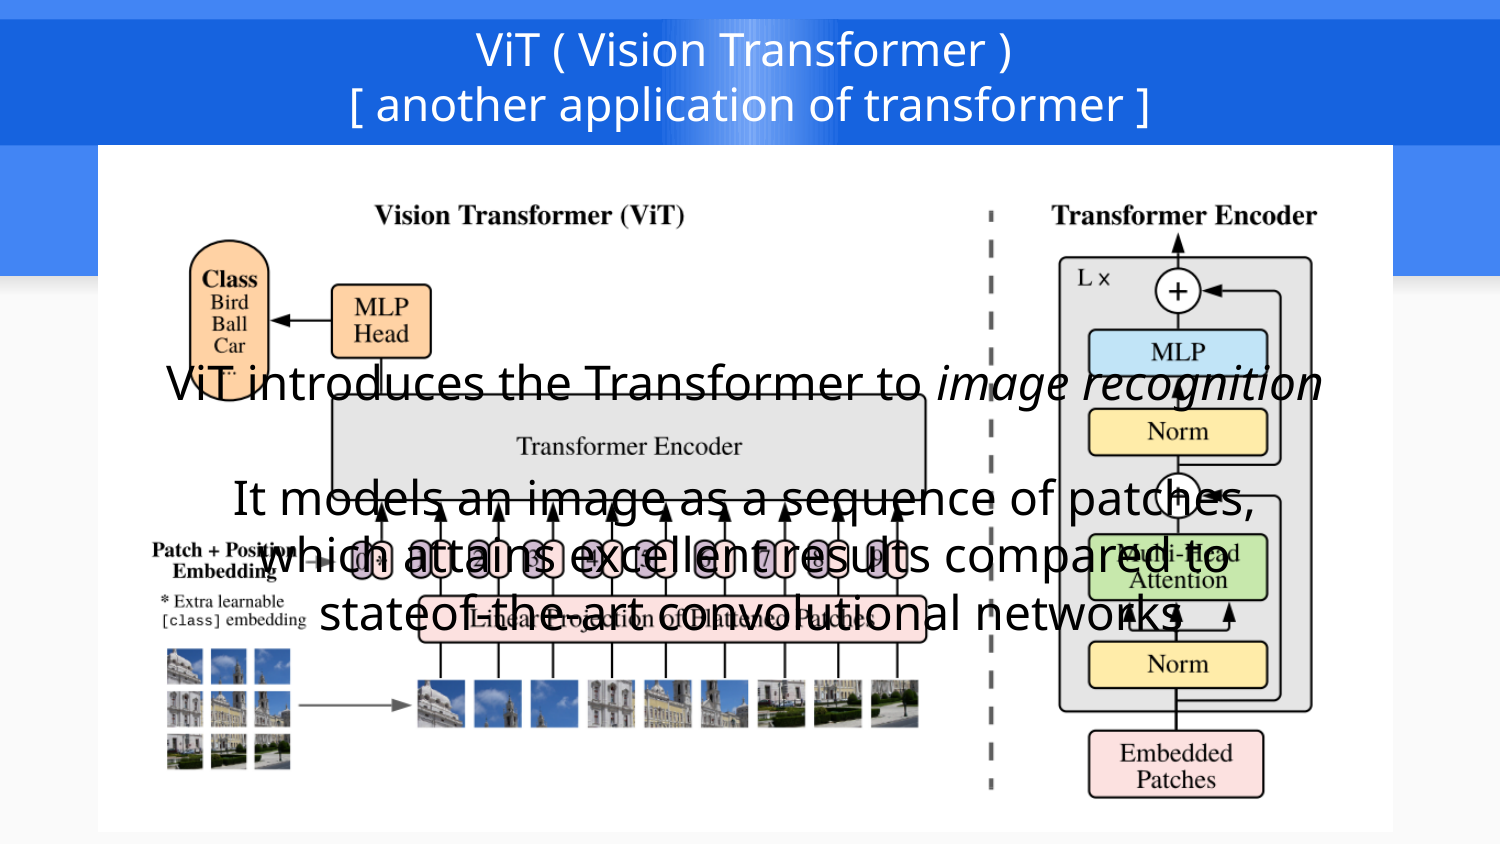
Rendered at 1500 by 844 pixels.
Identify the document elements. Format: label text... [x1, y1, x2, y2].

picture [98, 145, 1393, 337]
title ViT ( Vision Transformer ) [ another application of transformer ] [0, 19, 1500, 146]
picture [98, 655, 1393, 832]
text_box ViT introduces the Transformer to image recognition It models an image as a sequence of patches, which attains excellent results compared to stateof-the-art convolutional networks [22, 337, 1406, 655]
